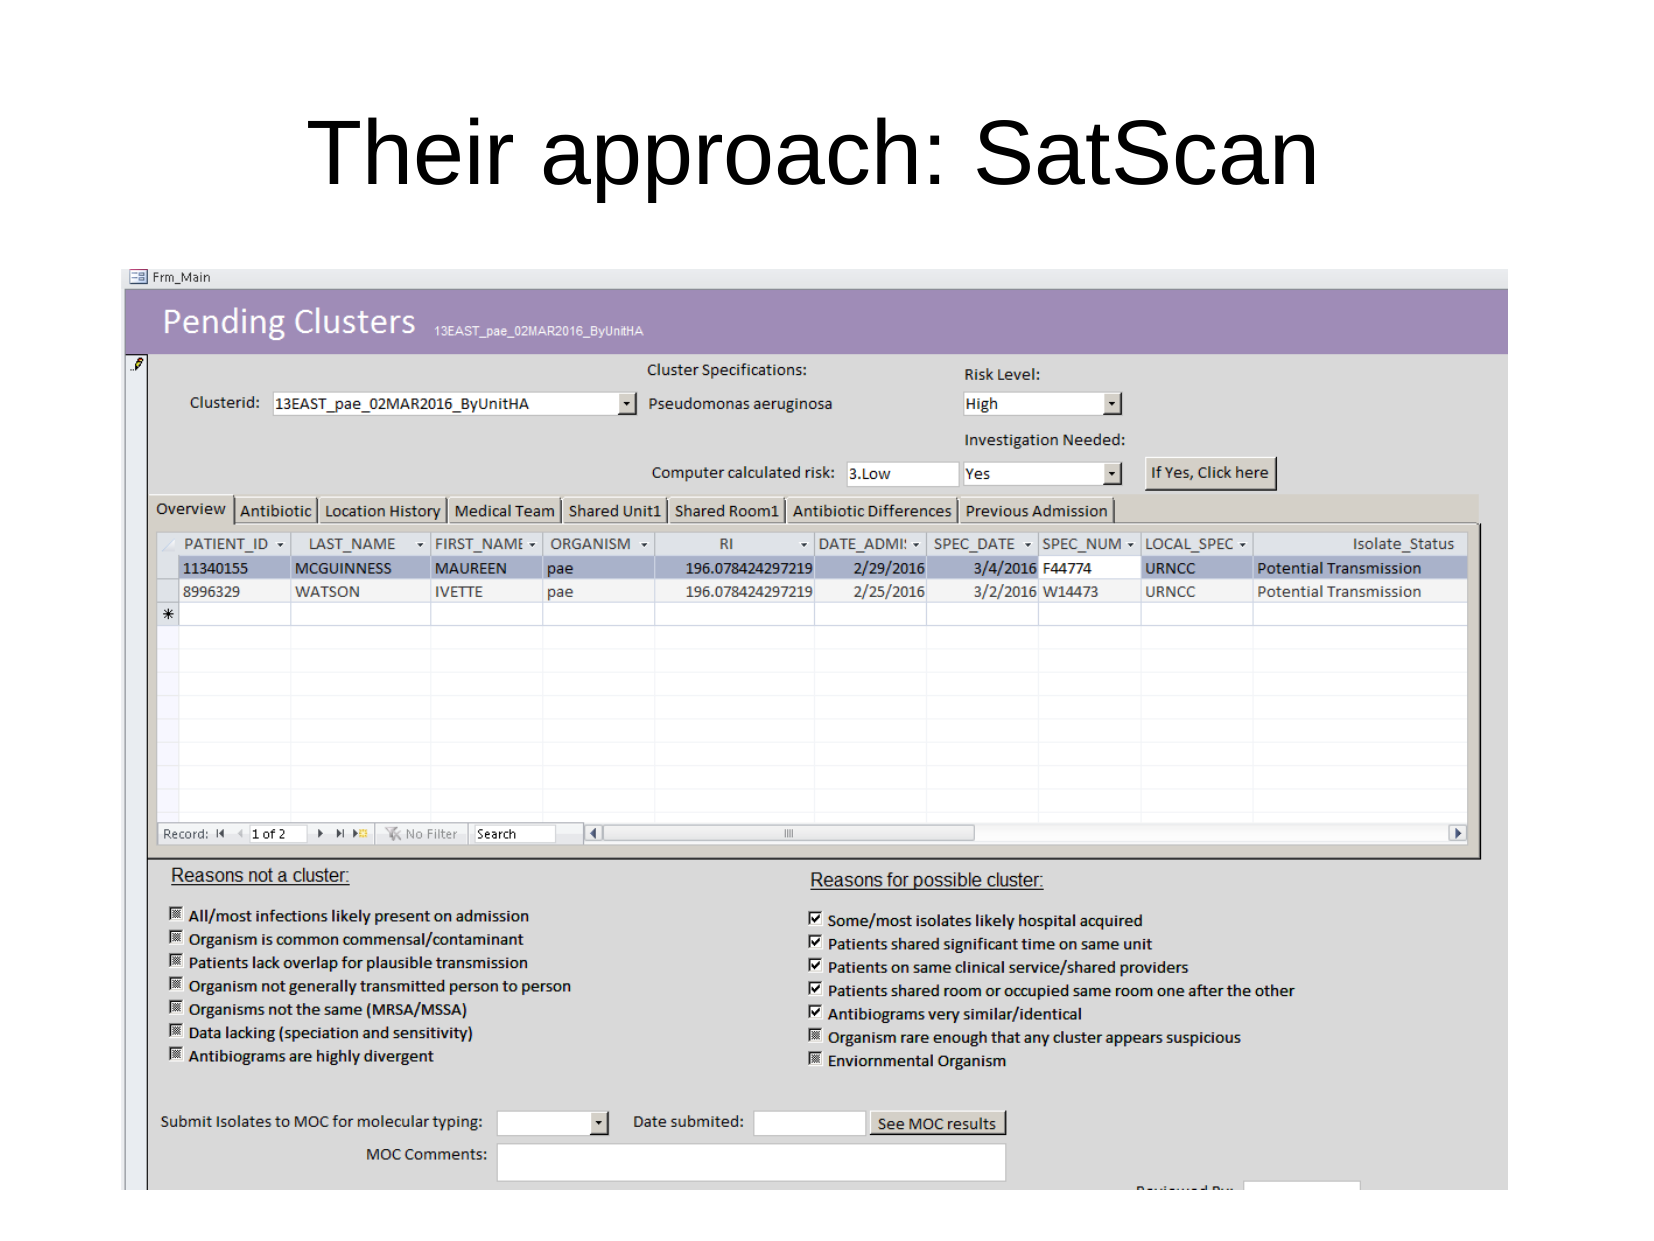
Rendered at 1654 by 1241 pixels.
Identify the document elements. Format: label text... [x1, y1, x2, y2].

picture [120, 269, 1508, 1190]
title Their approach: SatScan [82, 49, 1571, 257]
